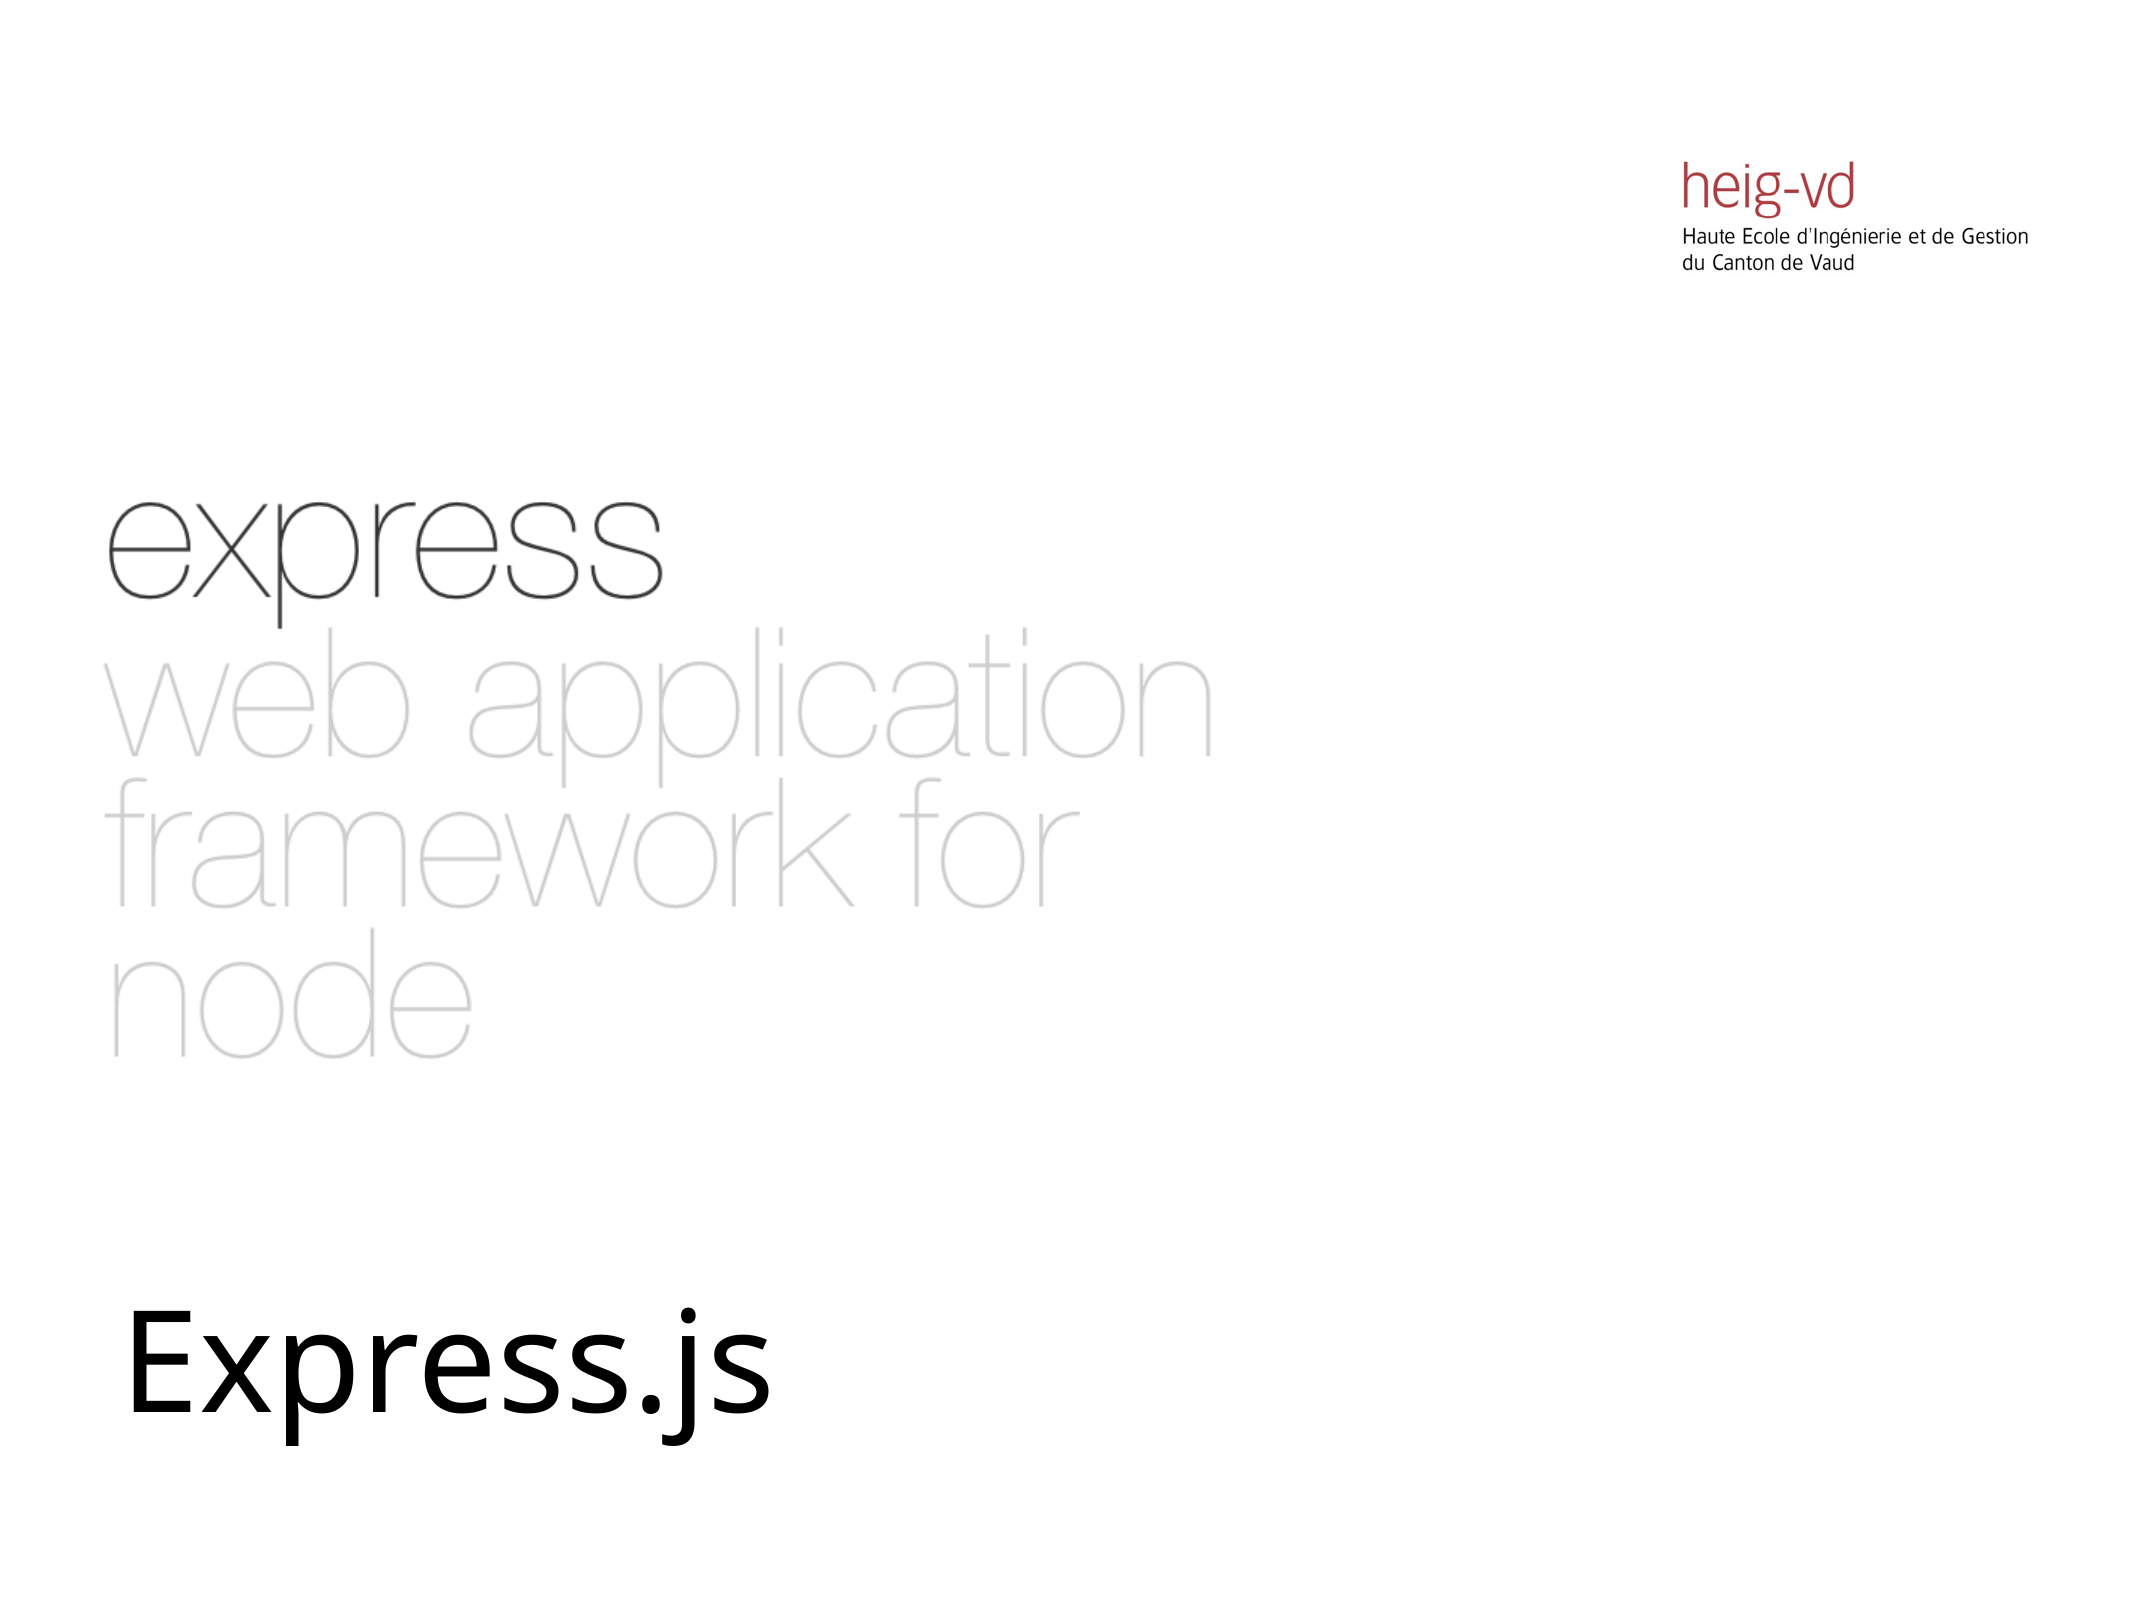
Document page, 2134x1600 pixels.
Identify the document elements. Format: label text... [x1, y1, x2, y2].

picture [48, 417, 1373, 1183]
picture [1672, 149, 2036, 284]
text_box Express.js [112, 1262, 2054, 1449]
